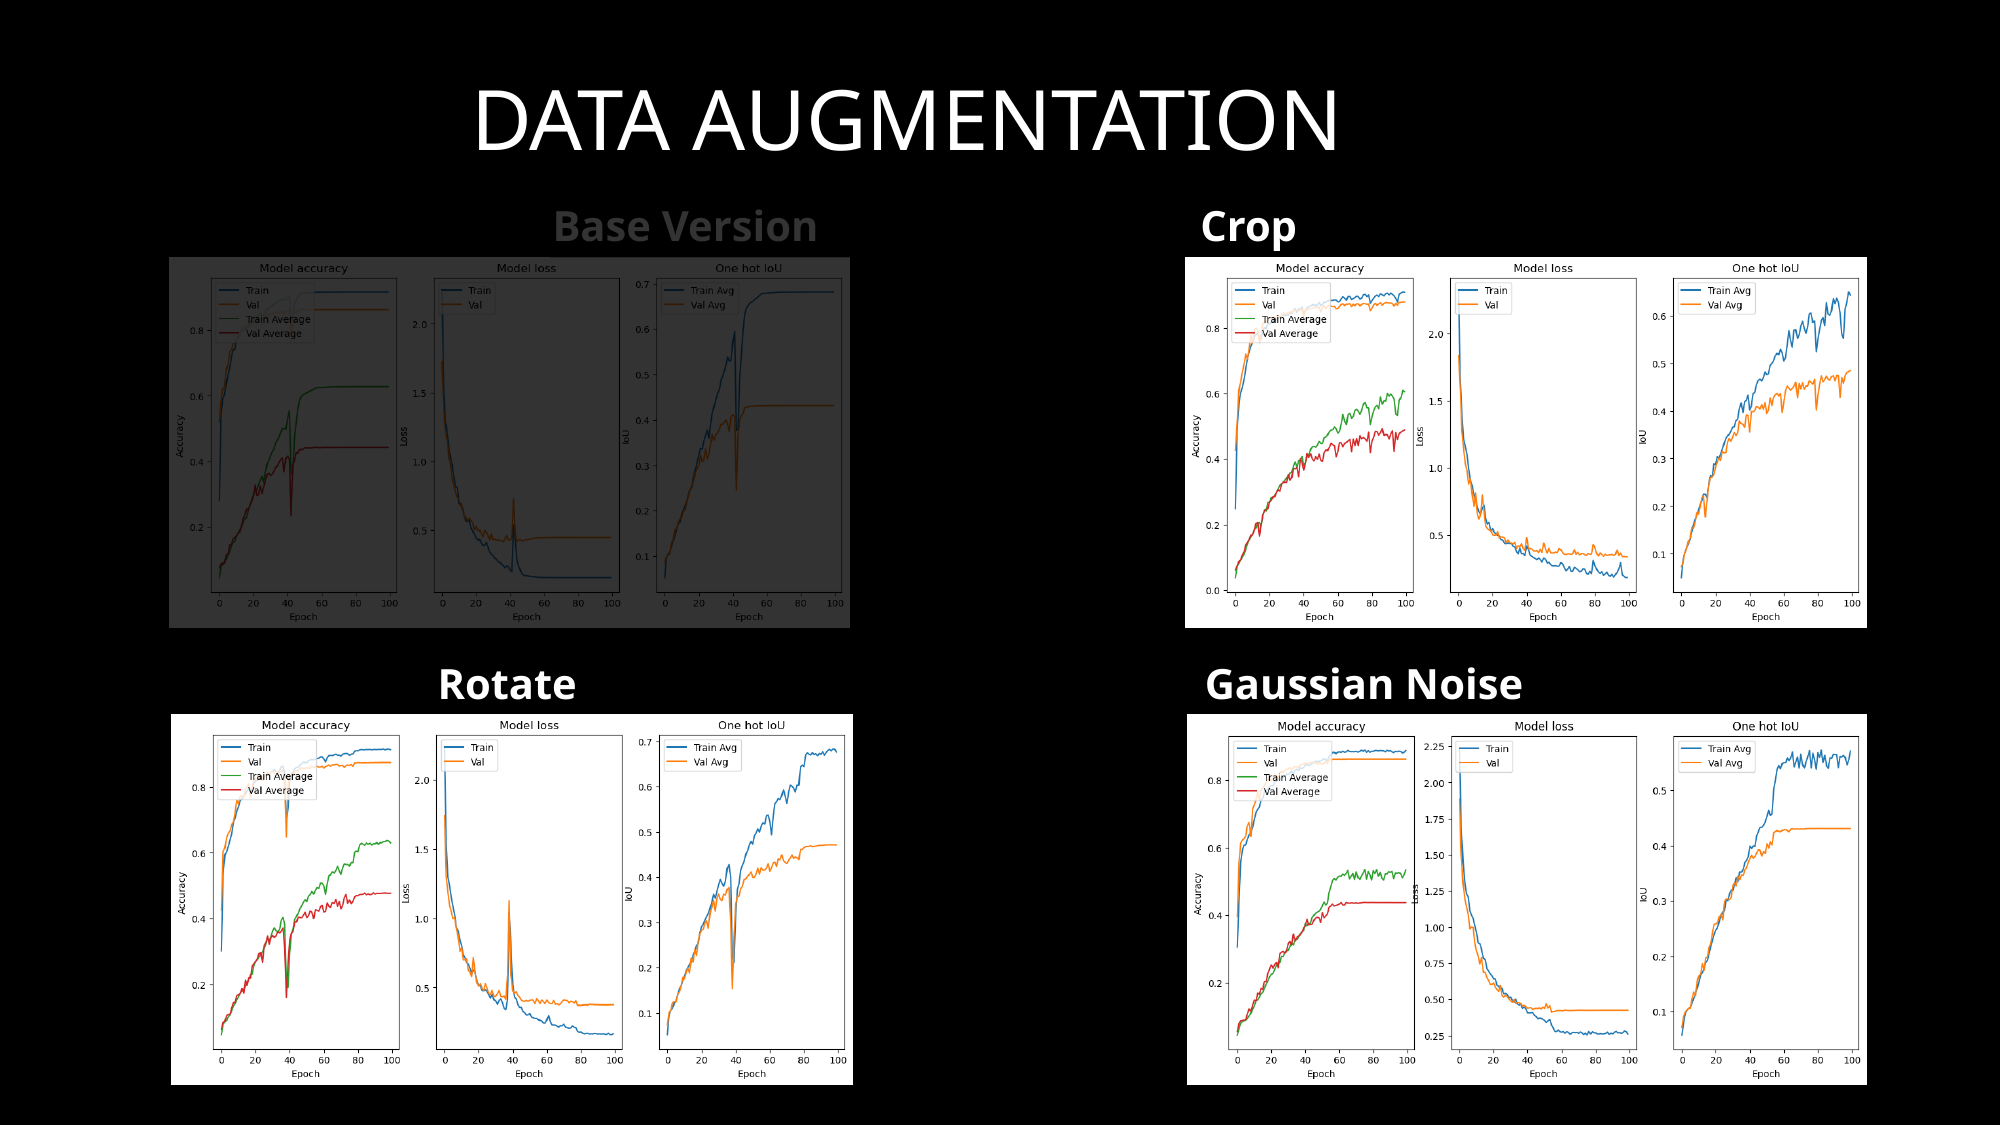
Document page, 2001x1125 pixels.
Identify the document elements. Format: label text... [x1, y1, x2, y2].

picture [1185, 257, 1867, 628]
title Data augmentation [456, 17, 1869, 230]
text_box [149, 162, 936, 644]
picture [1187, 714, 1867, 1085]
text_box Rotate [422, 656, 850, 714]
text_box Crop [1185, 197, 1579, 284]
text_box Gaussian Noise [1189, 656, 1617, 743]
picture [171, 714, 853, 1085]
